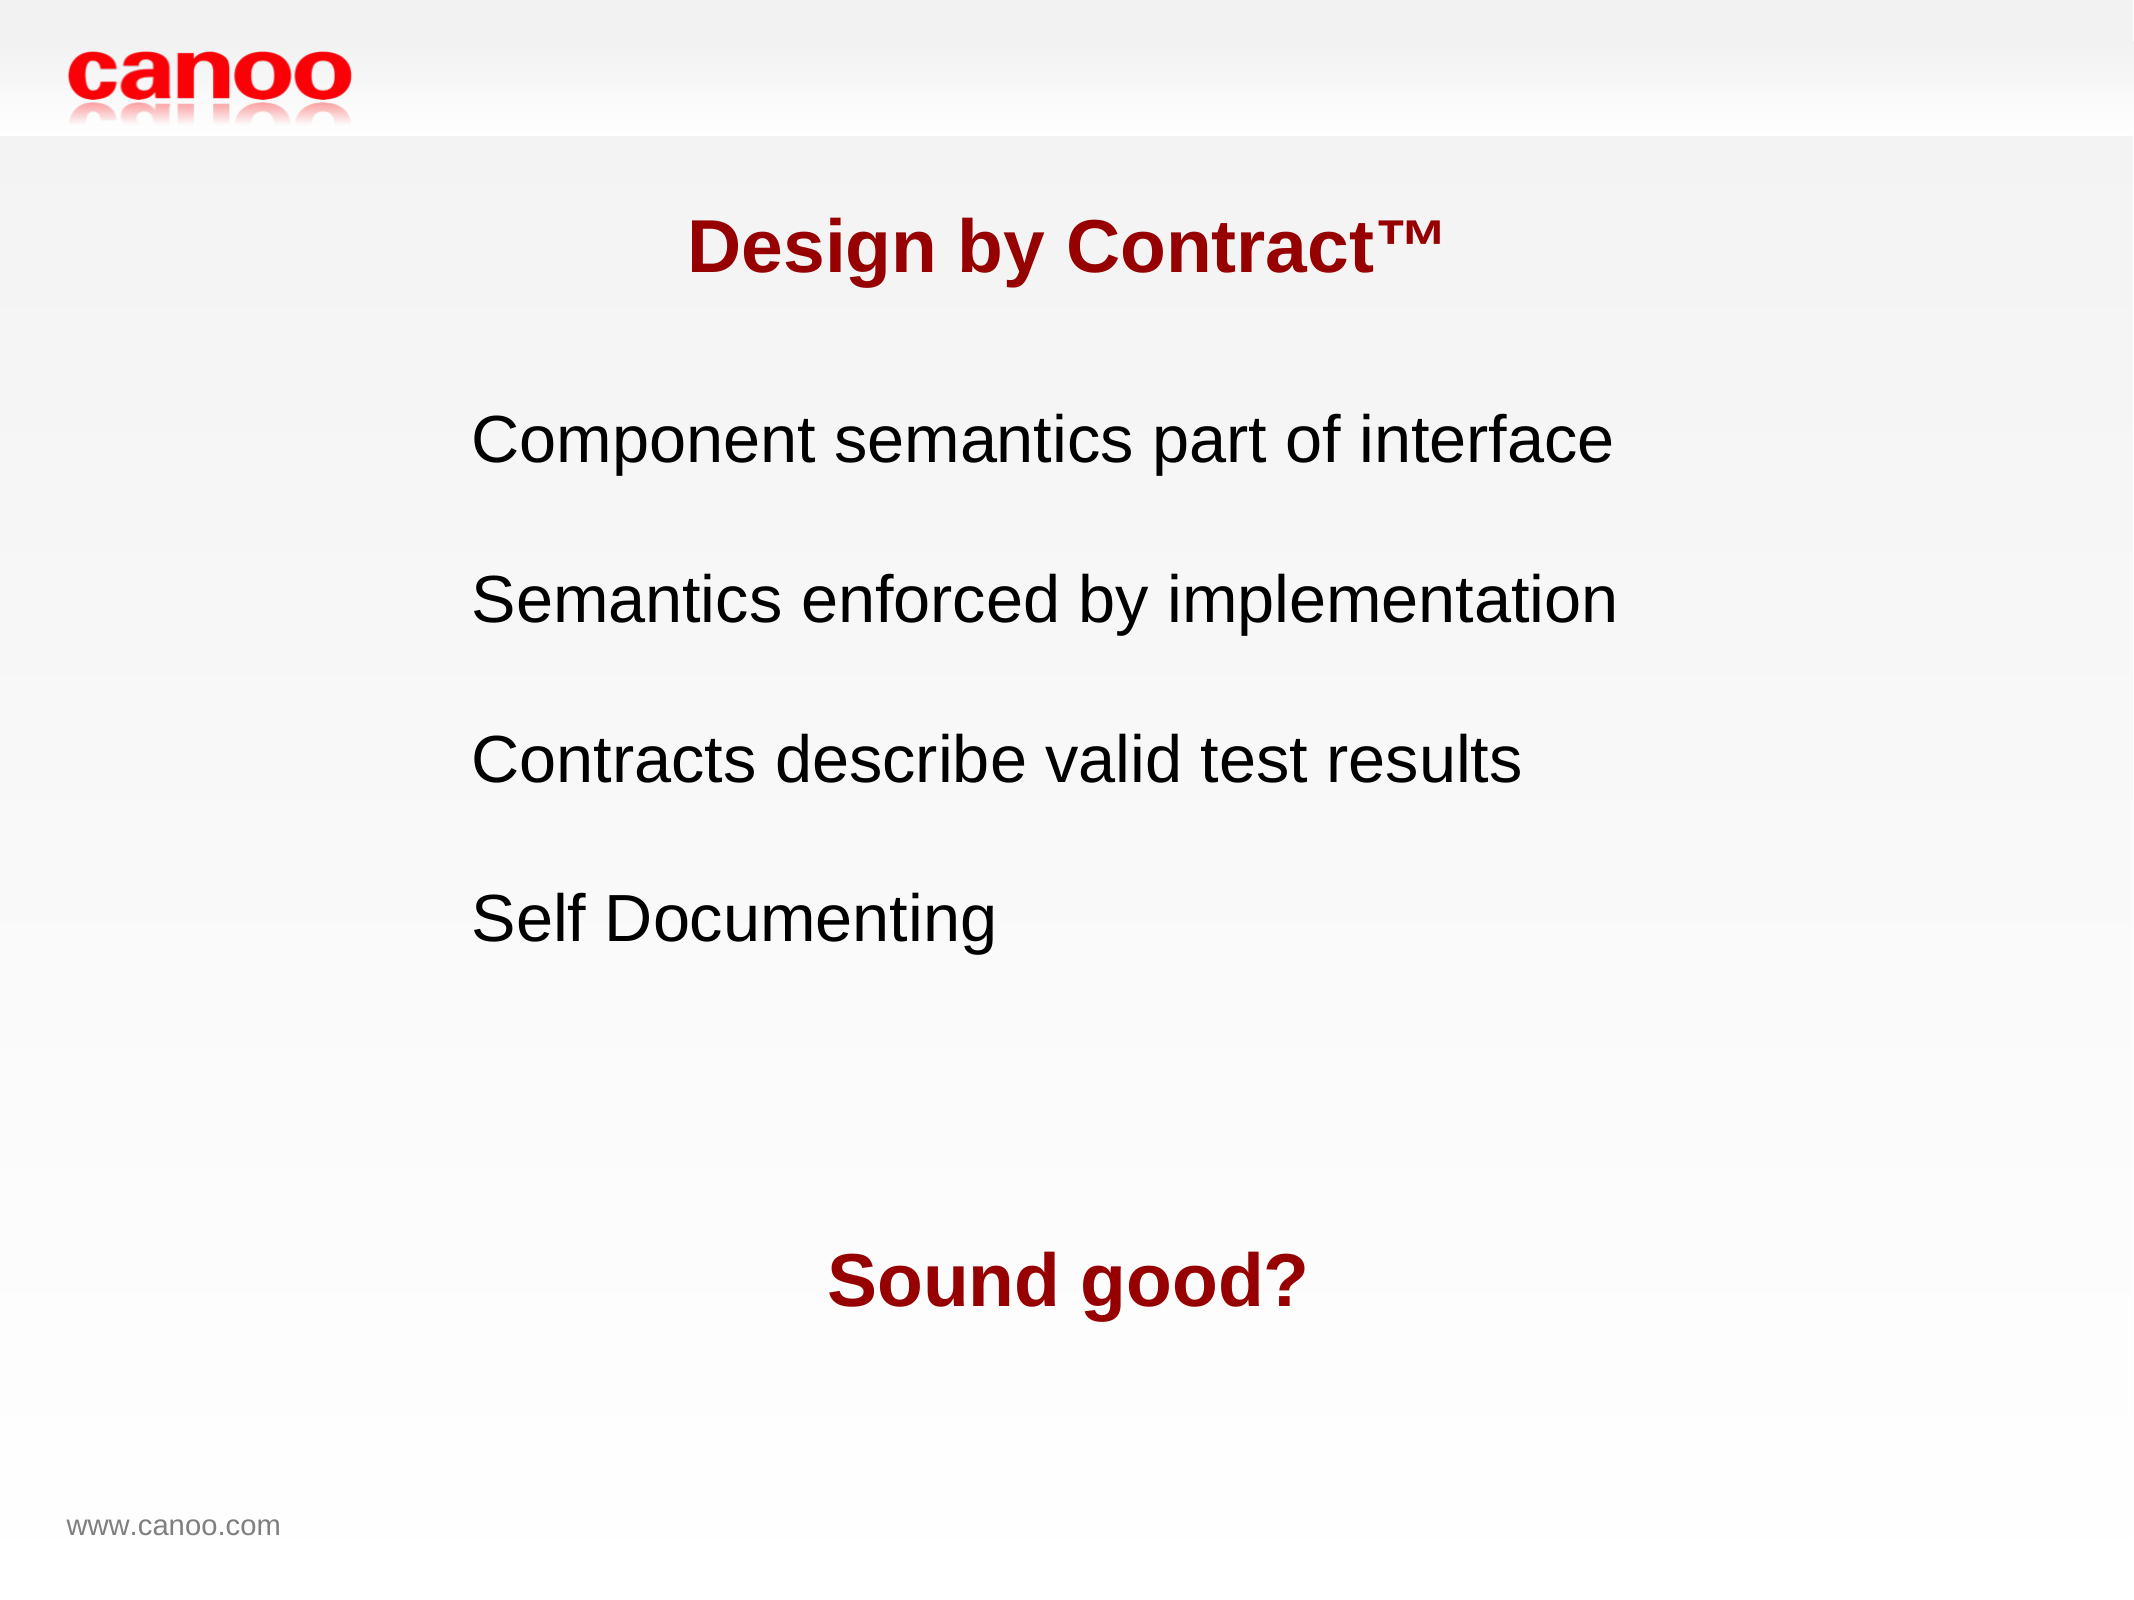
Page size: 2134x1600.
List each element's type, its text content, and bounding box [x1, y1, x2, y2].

picture [65, 48, 353, 154]
subtitle Component semantics part of interface Semantics enforced by implementation Contracts describe valid test results Self Documenting [471, 395, 1662, 956]
title Sound good? [62, 1222, 2076, 1331]
title Design by Contract™ [62, 189, 2075, 296]
